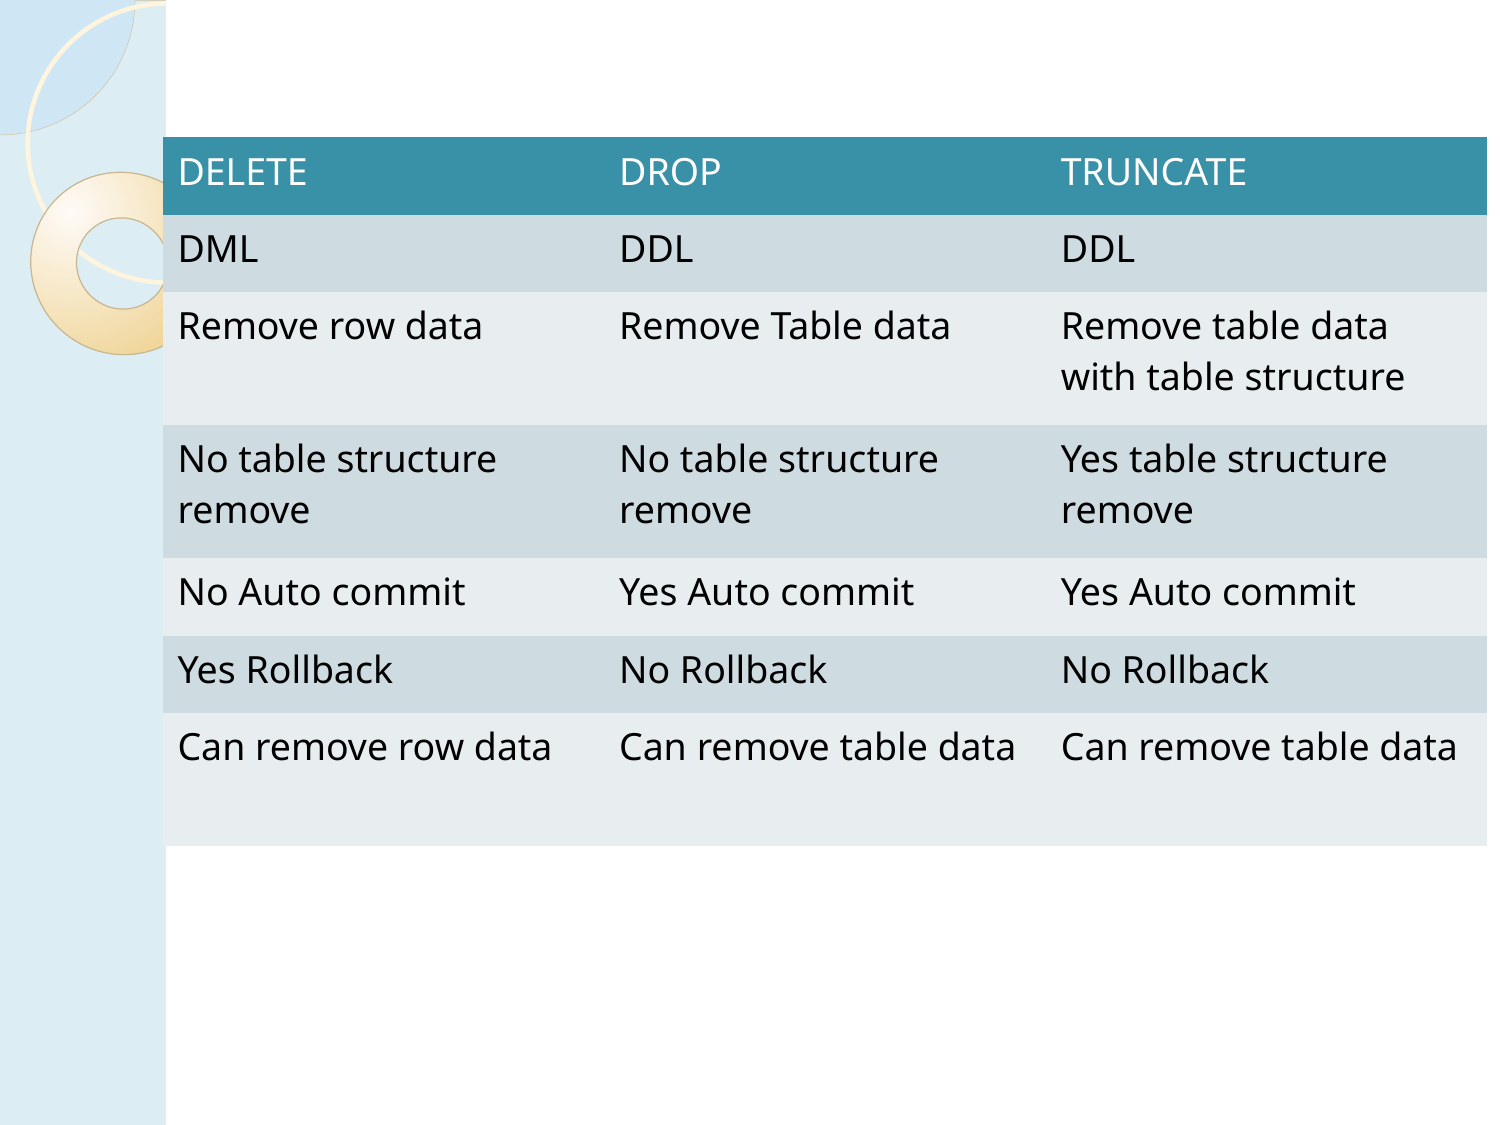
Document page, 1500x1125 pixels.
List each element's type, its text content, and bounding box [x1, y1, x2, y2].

table_cell DDL [604, 215, 1046, 292]
table_cell DML [163, 215, 604, 292]
table_header DELETE [163, 137, 604, 215]
table_cell Yes table structure remove [1046, 425, 1487, 558]
table_cell Yes Auto commit [604, 558, 1046, 636]
table_cell No Rollback [604, 636, 1046, 713]
table_cell No Auto commit [163, 558, 604, 636]
table_cell Can remove table data [1046, 713, 1487, 846]
table_cell No table structure remove [163, 425, 604, 558]
table_header DROP [604, 137, 1046, 215]
table_cell Yes Auto commit [1046, 558, 1487, 636]
table_cell No Rollback [1046, 636, 1487, 713]
table_cell Yes Rollback [163, 636, 604, 713]
table_cell Remove row data [163, 292, 604, 425]
table_cell Can remove table data [604, 713, 1046, 846]
table_cell Can remove row data [163, 713, 604, 846]
table_cell No table structure remove [604, 425, 1046, 558]
table_cell Remove Table data [604, 292, 1046, 425]
table_cell DDL [1046, 215, 1487, 292]
table_cell Remove table data with table structure [1046, 292, 1487, 425]
table_header TRUNCATE [1046, 137, 1487, 215]
